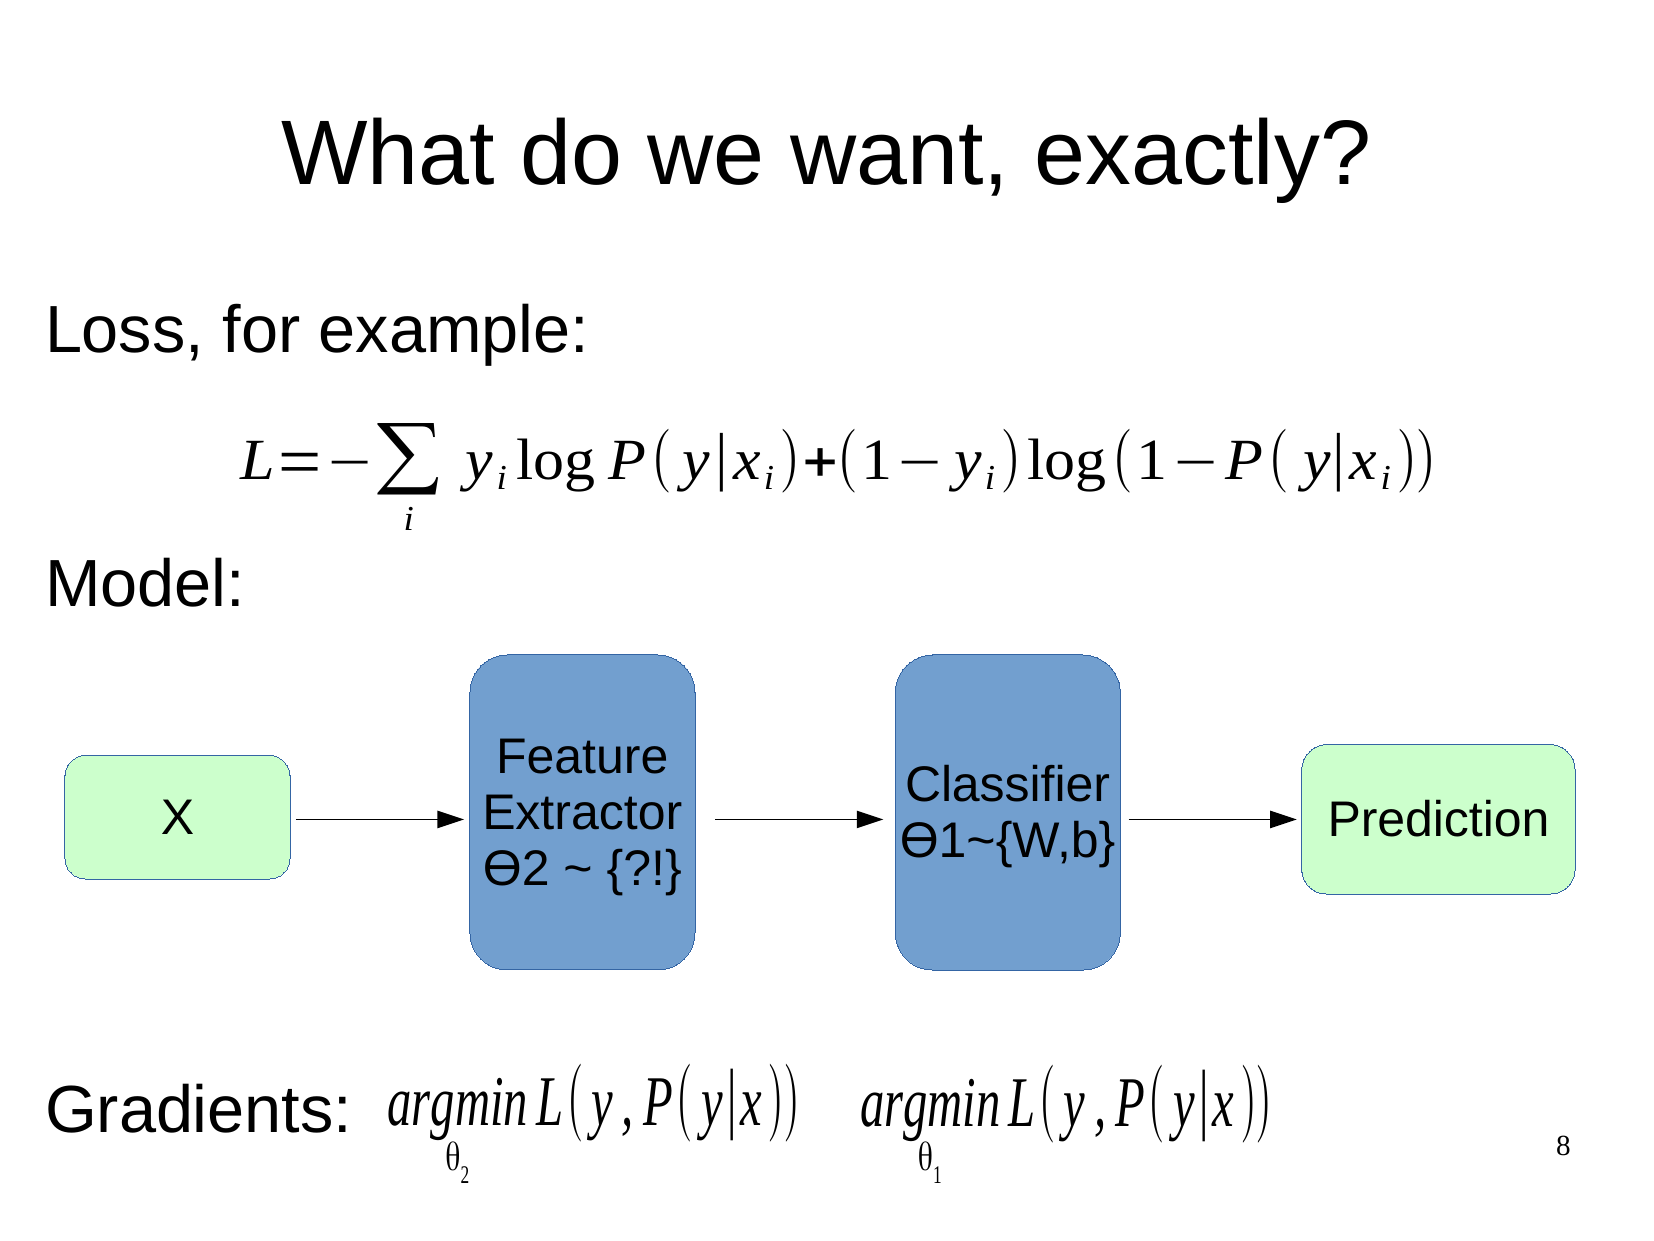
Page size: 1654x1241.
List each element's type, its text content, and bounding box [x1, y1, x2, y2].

chart [375, 1058, 813, 1188]
text_box Loss, for example: [45, 278, 676, 381]
title What do we want, exactly? [82, 49, 1571, 257]
text_box Model: [45, 532, 676, 635]
text_box Gradients: [45, 1071, 366, 1147]
text_box Prediction [1301, 744, 1576, 895]
chart [847, 1058, 1285, 1188]
text_box Classifier Ɵ1~{W,b} [895, 654, 1121, 971]
text_box Feature Extractor Ɵ2 ~ {?!} [469, 654, 696, 970]
chart [221, 417, 1453, 537]
text_box X [64, 755, 291, 880]
